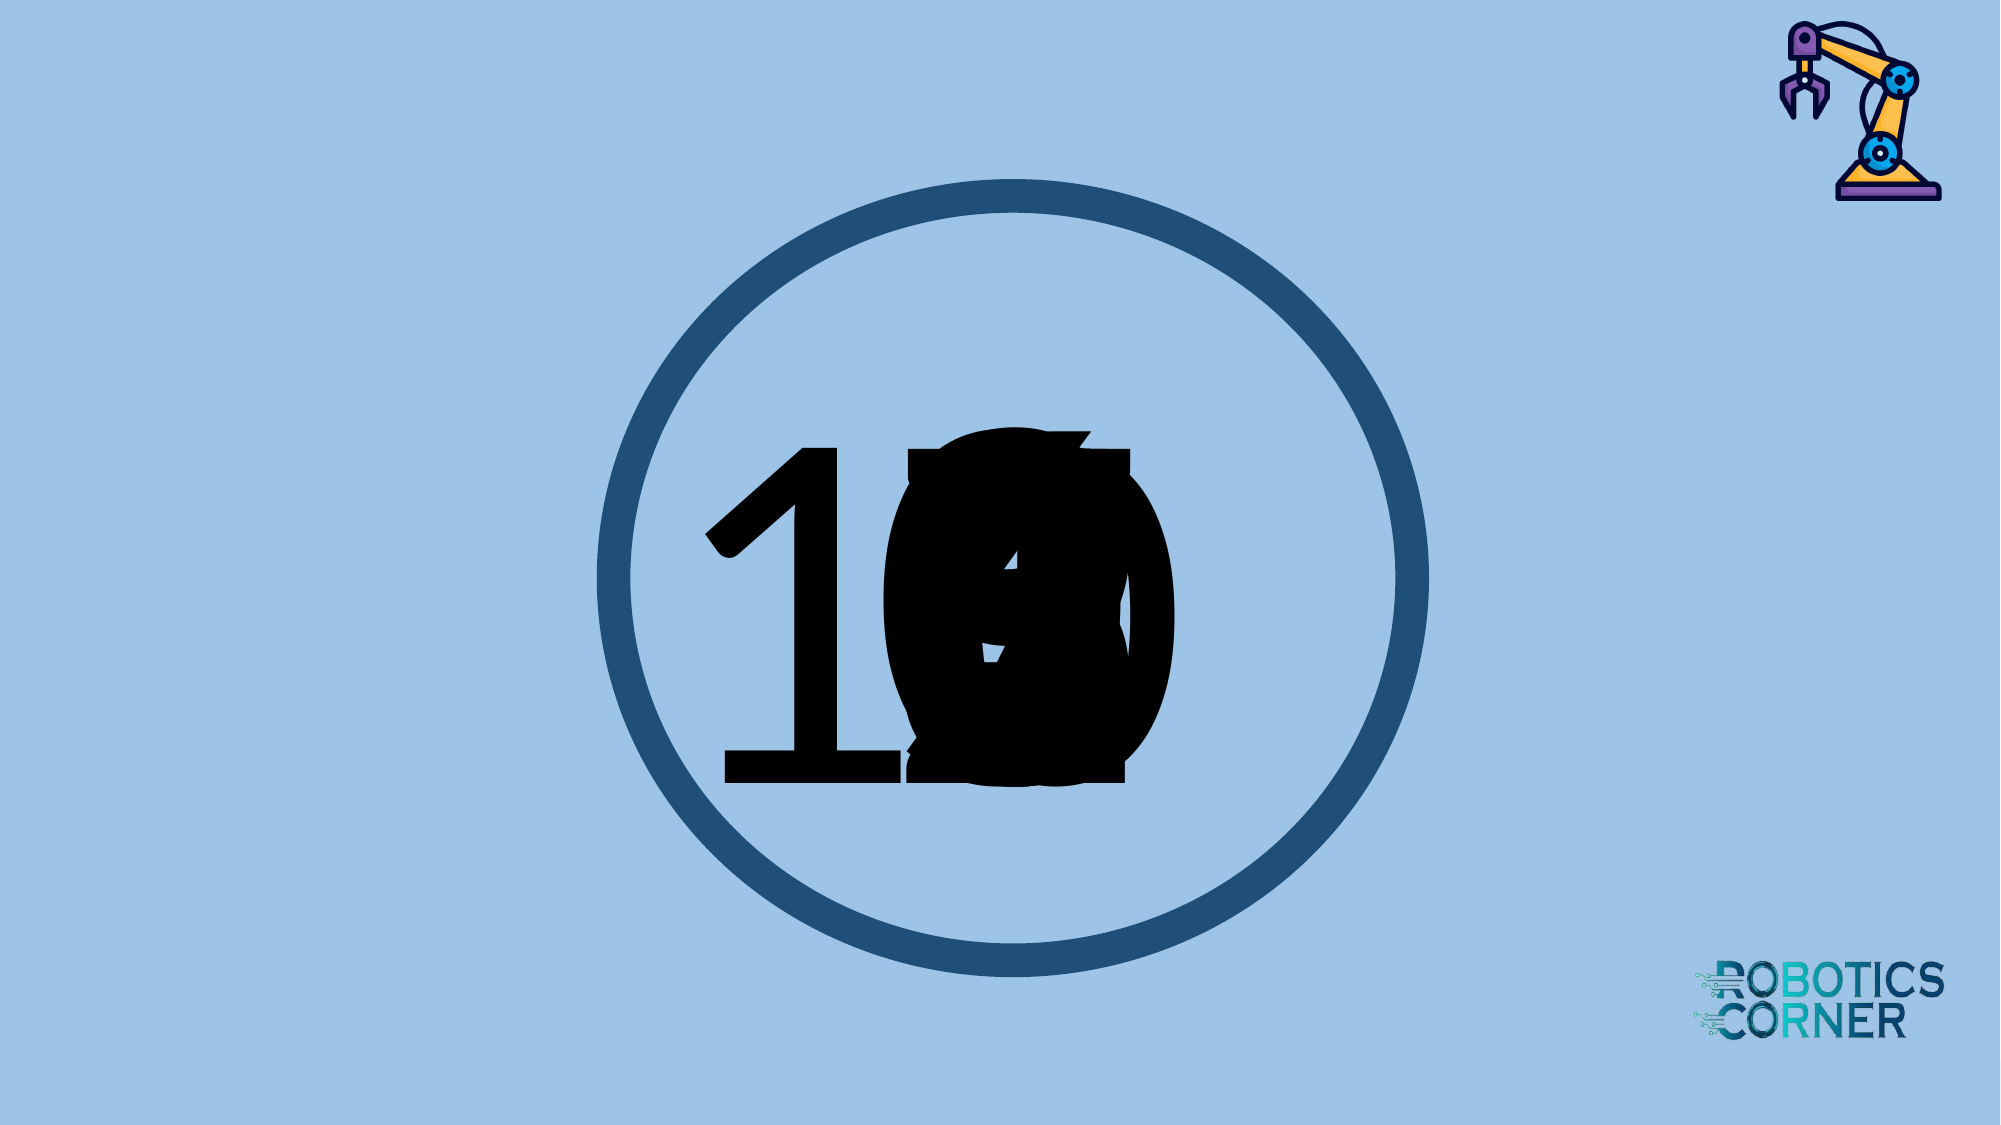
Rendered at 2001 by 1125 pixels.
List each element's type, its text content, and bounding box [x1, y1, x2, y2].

picture [1771, 21, 1950, 201]
text_box 10 [1157, 254, 1531, 895]
picture [1680, 859, 1953, 1125]
text_box 10 [645, 254, 868, 895]
text_box [0, 0, 2000, 1125]
text_box 0 [856, 239, 1144, 880]
text_box 1 [868, 254, 1157, 895]
